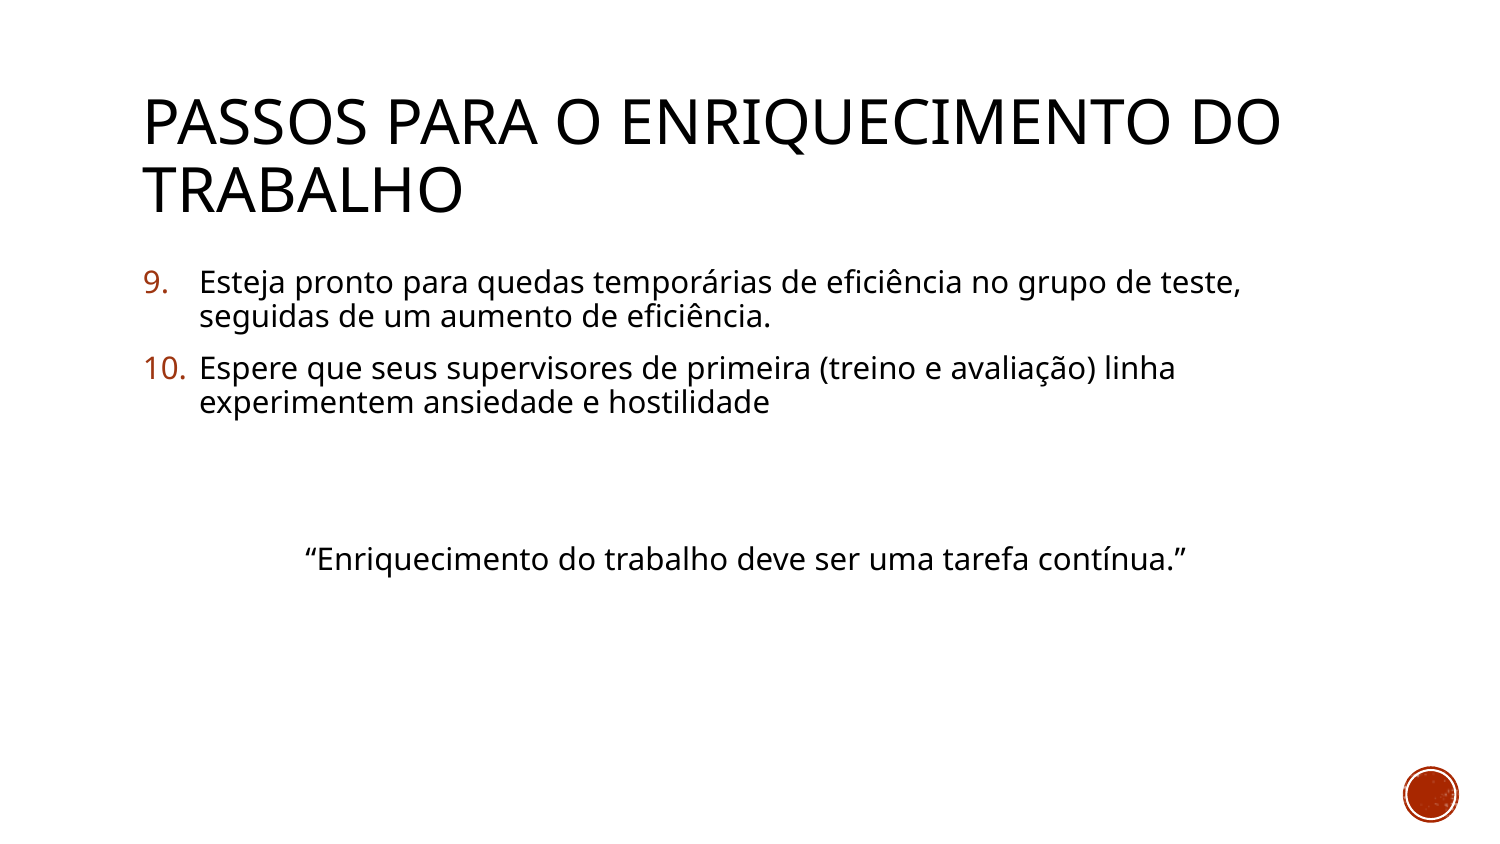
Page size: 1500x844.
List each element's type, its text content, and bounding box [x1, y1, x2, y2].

title PASSOS PARA O ENRIQUECIMENTO DO TRABALHO [131, 59, 1370, 258]
picture [1402, 766, 1460, 823]
list Esteja pronto para quedas temporárias de eficiência no grupo de teste, seguidas de um aumento de eficiência. Espere que seus supervisores de primeira (treino e avaliação) linha experimentem ansiedade e hostilidade “Enriquecimento do trabalho deve ser uma tarefa contínua.” [131, 261, 1370, 760]
